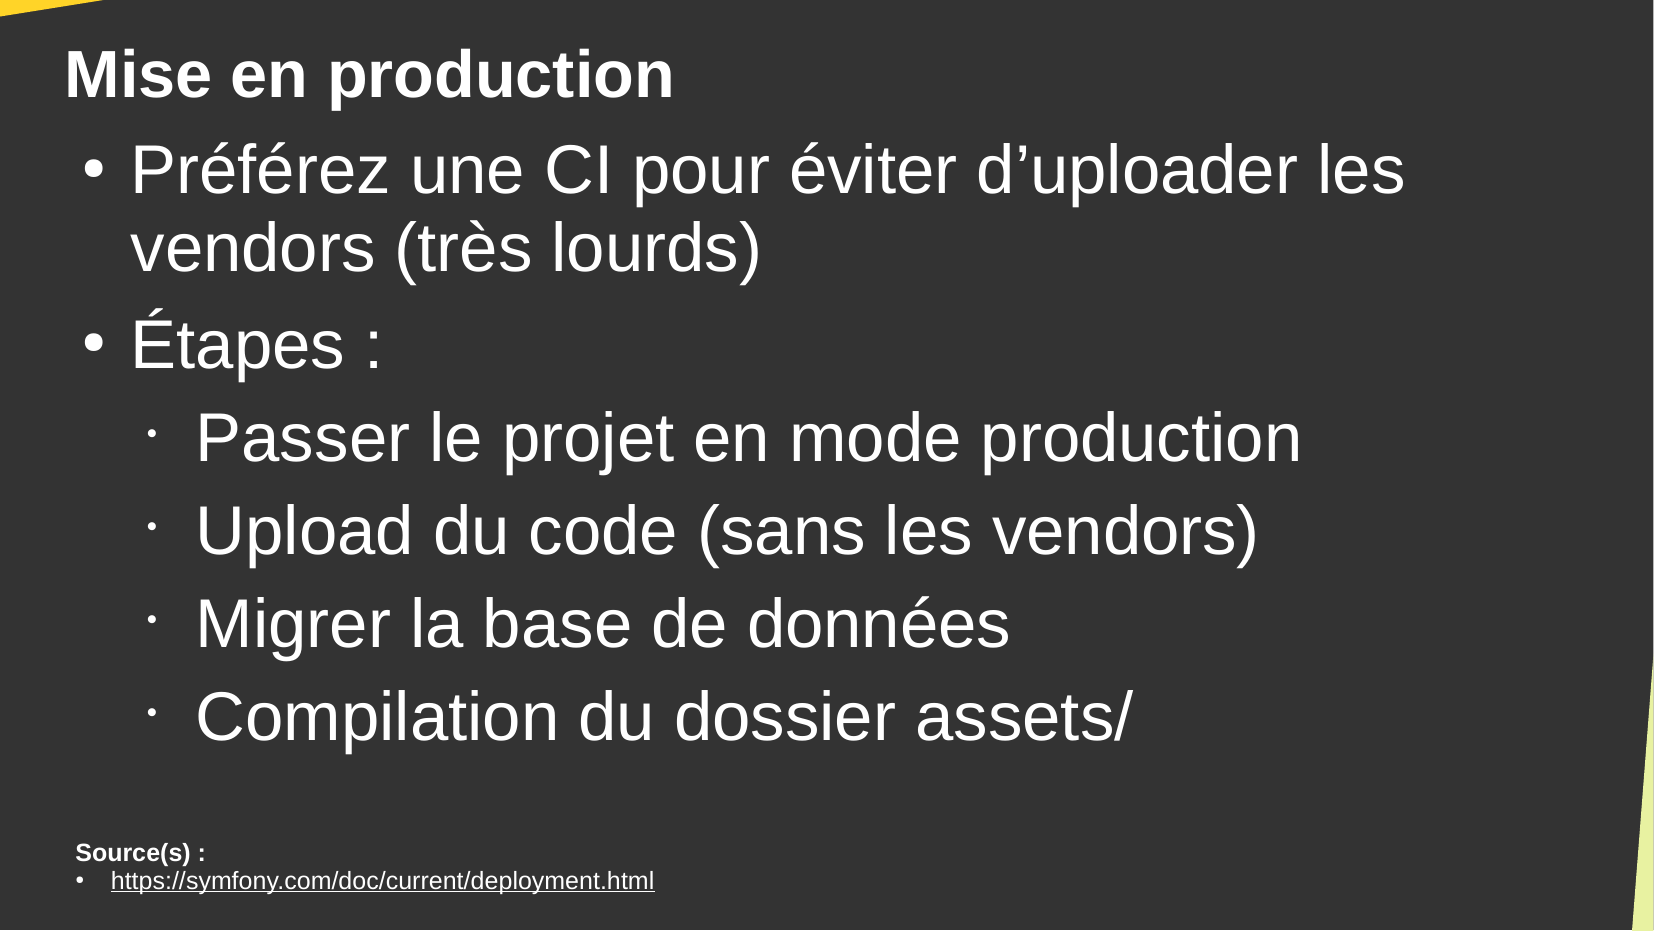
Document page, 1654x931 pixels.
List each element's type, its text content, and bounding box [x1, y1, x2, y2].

title Mise en production [64, 37, 1365, 113]
text_box [1632, 647, 1654, 931]
text_box Source(s) : https://symfony.com/doc/current/deployment.html [60, 803, 1546, 903]
text_box [0, 0, 104, 17]
list Préférez une CI pour éviter d’uploader les vendors (très lourds) Étapes : Passer le projet en mode production Upload du code (sans les vendors) Migrer la base de données Compilation du dossier assets/ [65, 131, 1630, 756]
